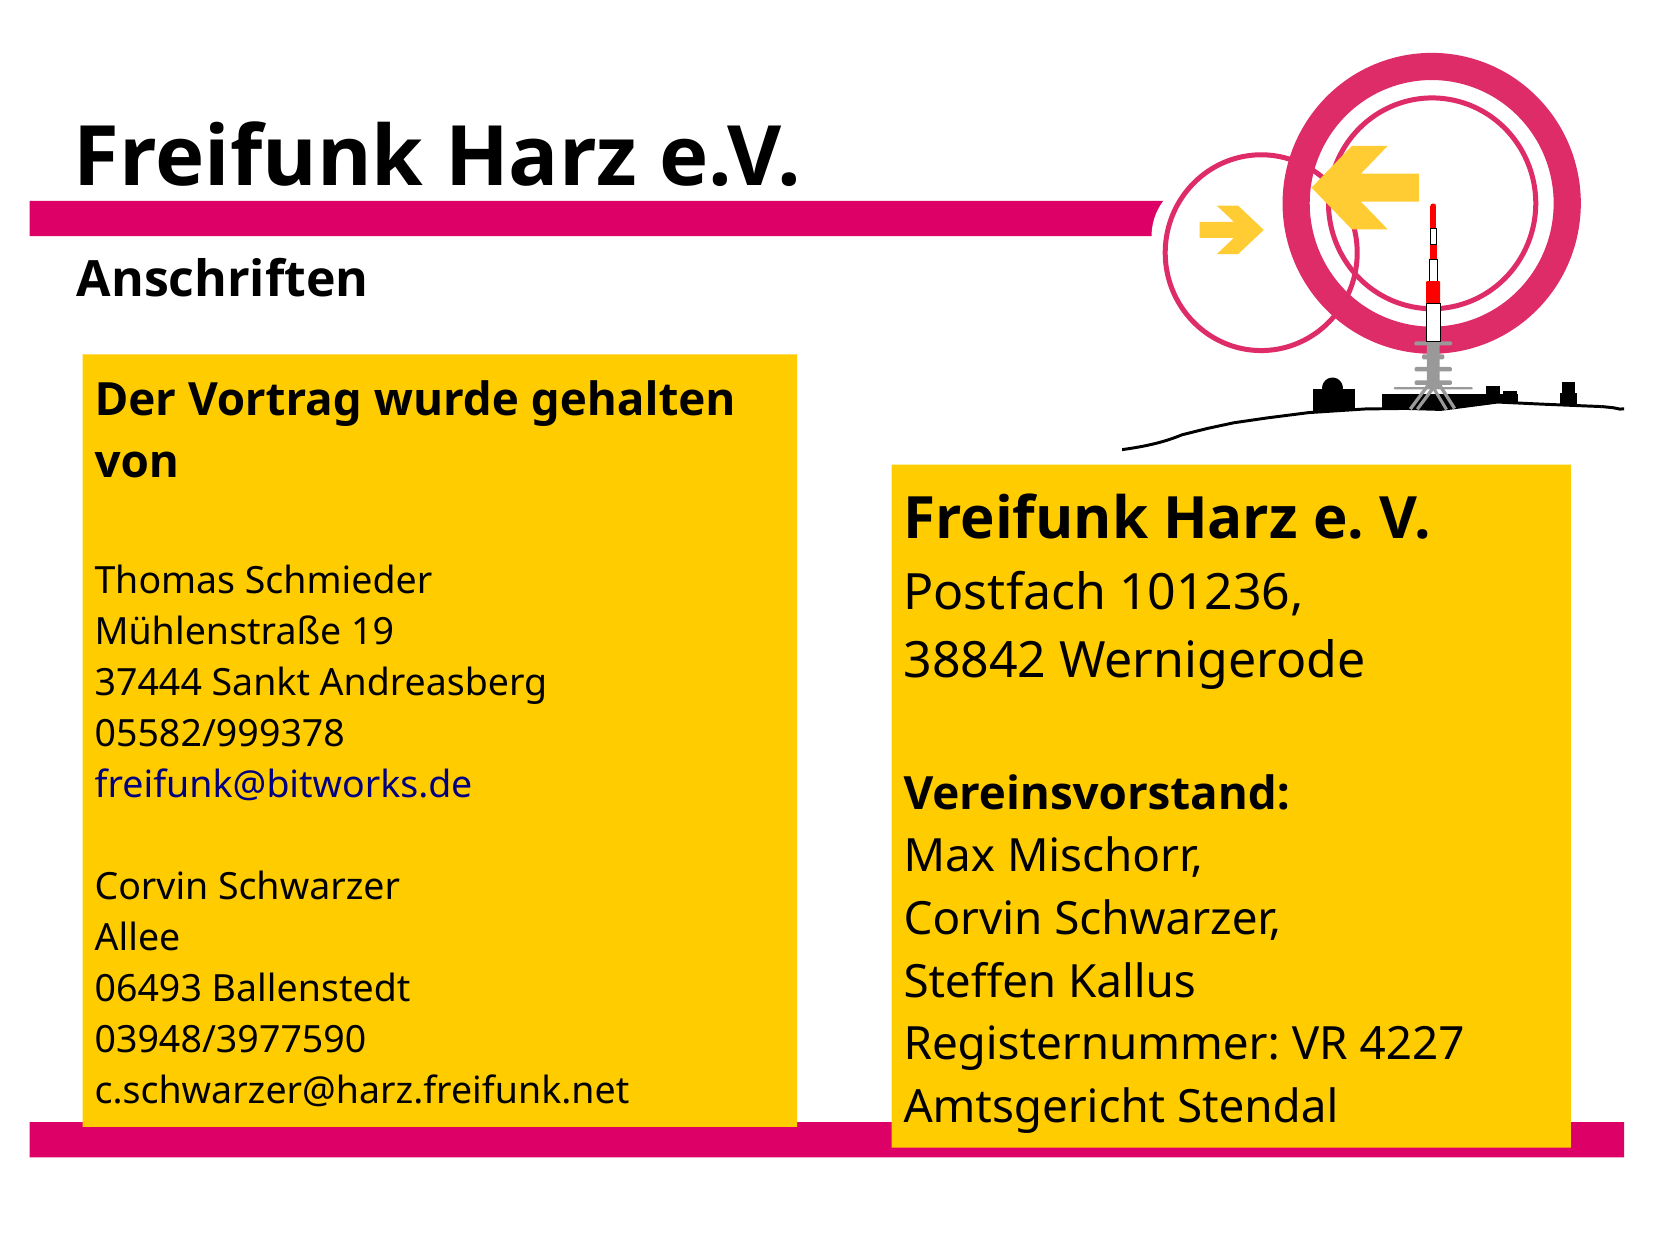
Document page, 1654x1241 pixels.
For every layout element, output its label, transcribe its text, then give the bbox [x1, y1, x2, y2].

text_box Anschriften [76, 218, 697, 337]
text_box Freifunk Harz e. V. Postfach 101236, 38842 Wernigerode Vereinsvorstand: Max Mischorr, Corvin Schwarzer, Steffen Kallus Registernummer: VR 4227 Amtsgericht Stendal [891, 464, 1571, 1094]
subtitle Der Vortrag wurde gehalten von Thomas Schmieder Mühlenstraße 19 37444 Sankt Andreasberg 05582/999378 freifunk@bitworks.de Corvin Schwarzer Allee 06493 Ballenstedt 03948/3977590 c.schwarzer@harz.freifunk.net [82, 354, 798, 1093]
